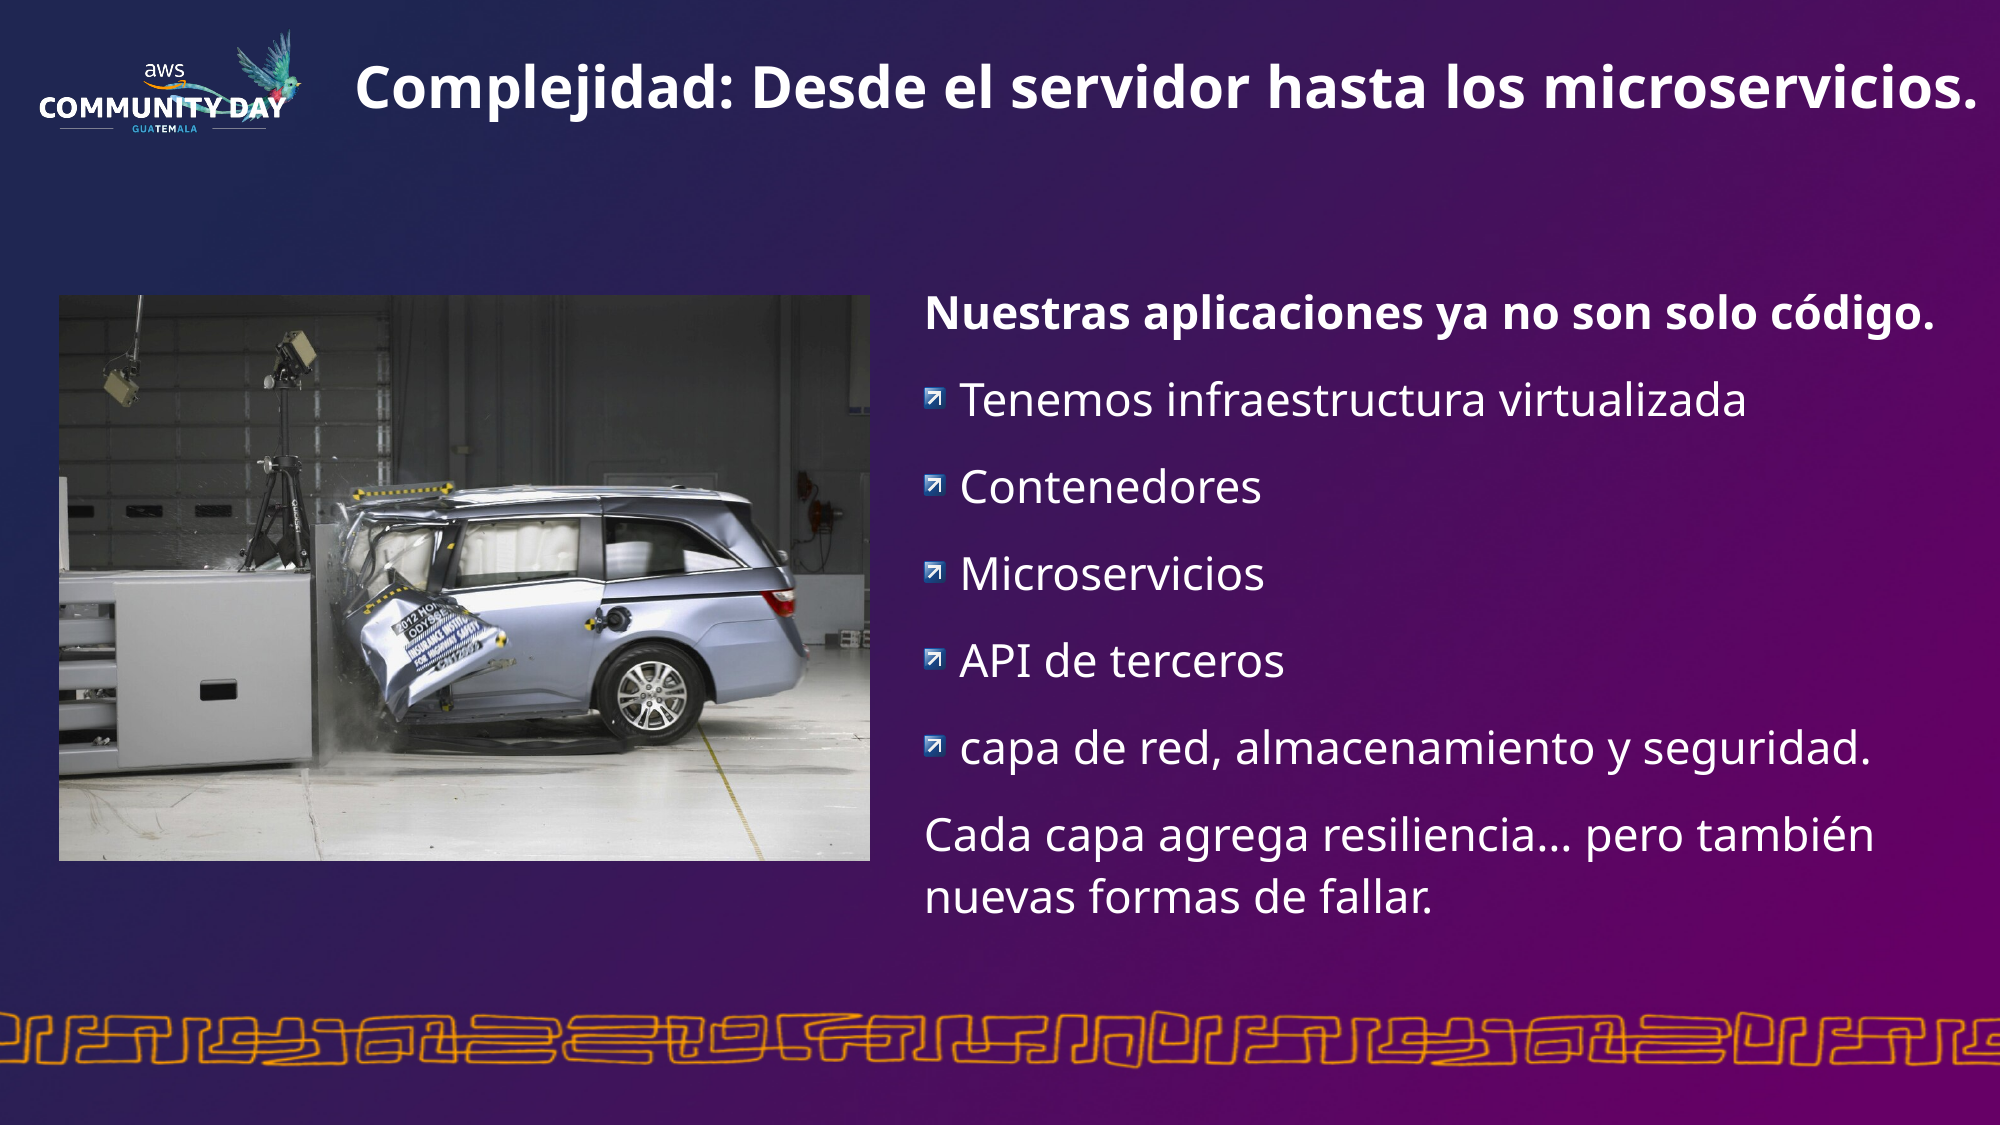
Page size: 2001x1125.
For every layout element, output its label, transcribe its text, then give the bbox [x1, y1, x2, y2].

text_box Nuestras aplicaciones ya no son solo código. Tenemos infraestructura virtualizada Contenedores Microservicios API de terceros capa de red, almacenamiento y seguridad. Cada capa agrega resiliencia… pero también nuevas formas de fallar. [923, 196, 1949, 1010]
text_box Complejidad: Desde el servidor hasta los microservicios. [354, 58, 2000, 122]
picture [0, 0, 2000, 1125]
